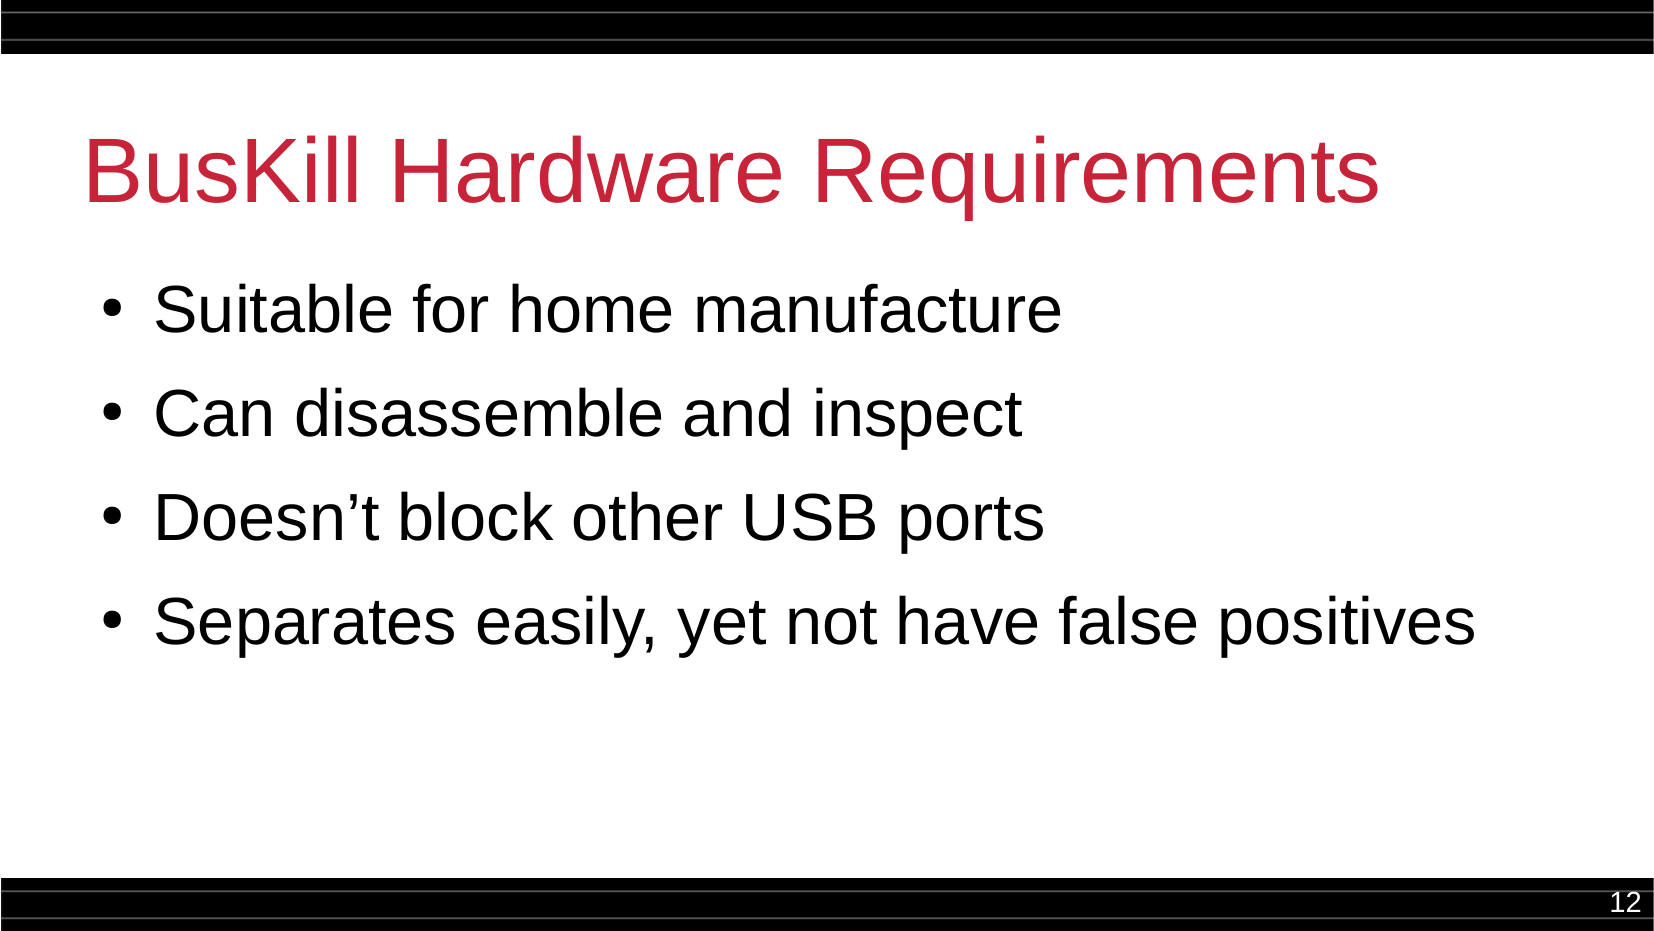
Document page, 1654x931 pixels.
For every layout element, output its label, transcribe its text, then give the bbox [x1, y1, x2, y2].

title BusKill Hardware Requirements [82, 92, 1571, 249]
picture [1, 0, 1654, 54]
list Suitable for home manufacture Can disassemble and inspect Doesn’t block other USB ports Separates easily, yet not have false positives [82, 271, 1571, 758]
picture [1, 878, 1654, 931]
